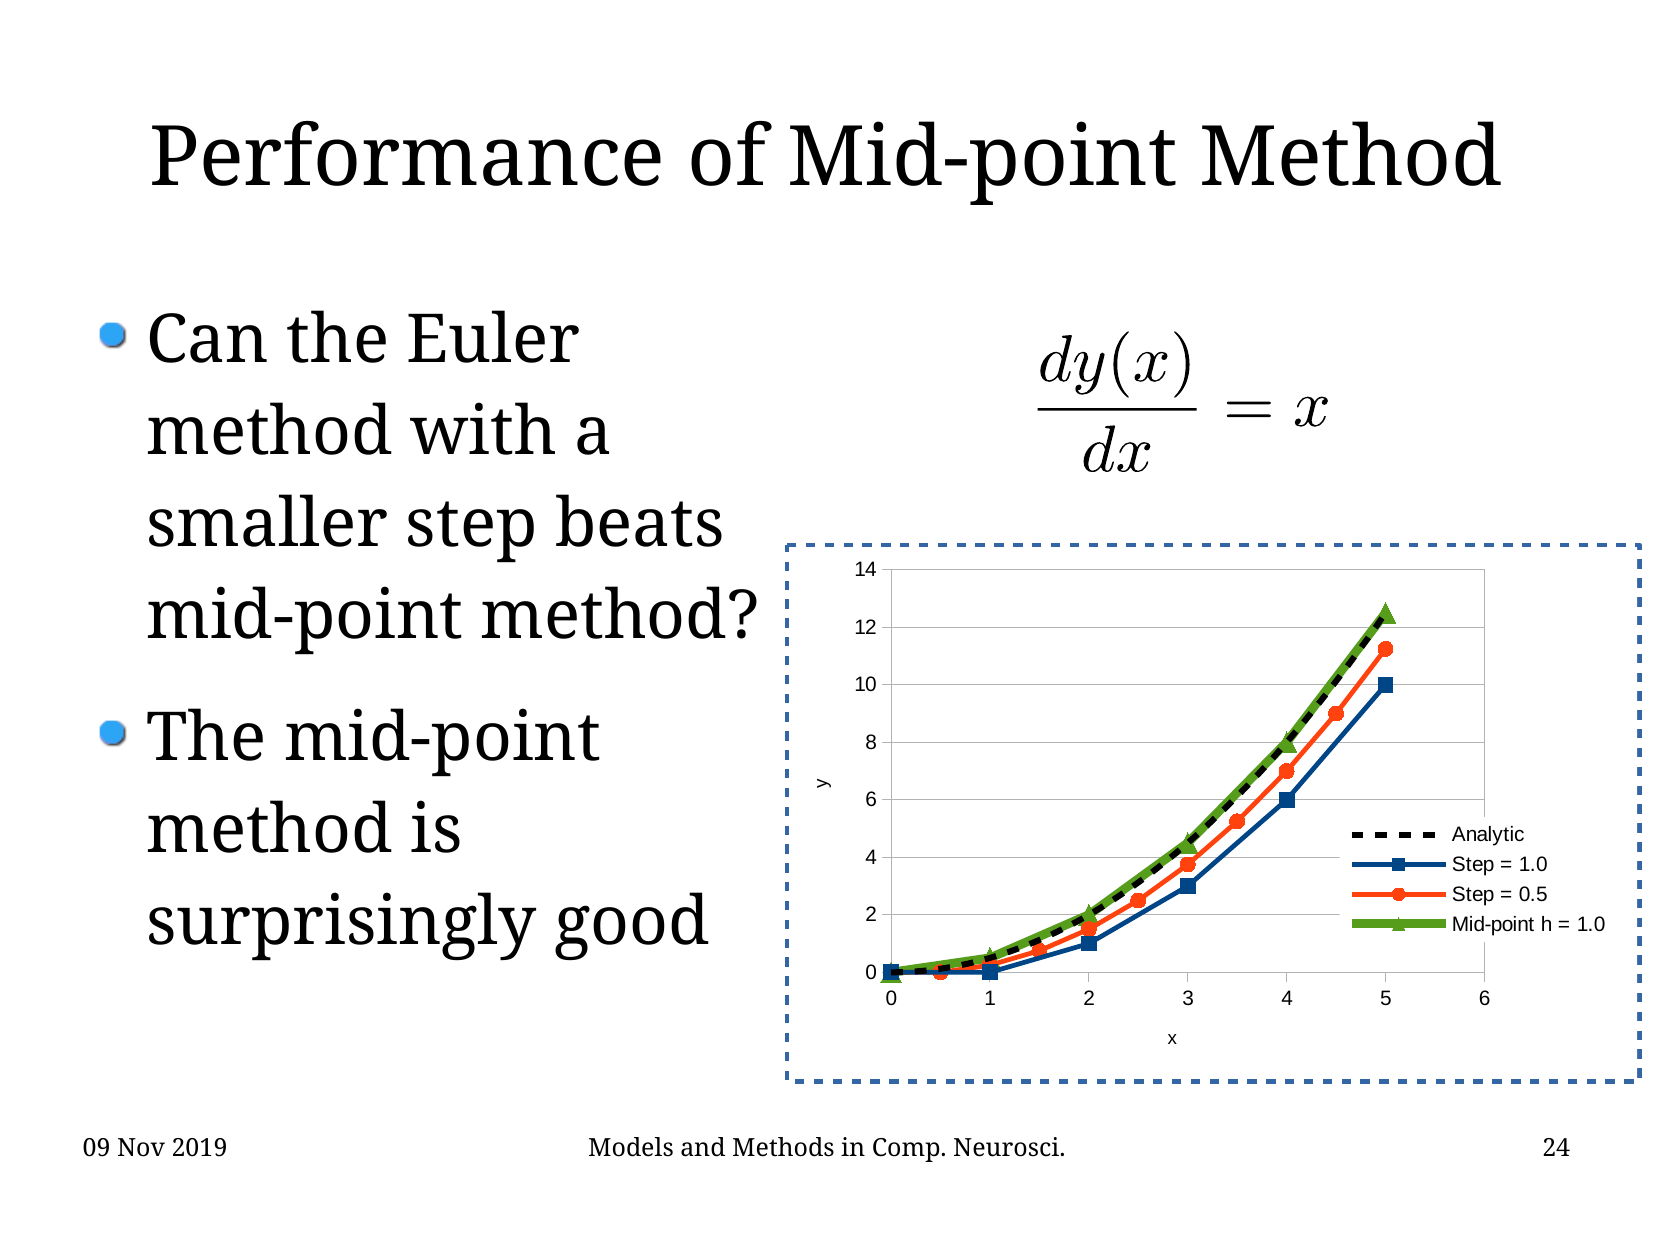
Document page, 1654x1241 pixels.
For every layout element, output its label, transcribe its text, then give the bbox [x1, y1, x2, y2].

list Can the Euler method with a smaller step beats mid-point method? The mid-point method is surprisingly good [82, 290, 761, 1010]
picture [1037, 331, 1331, 472]
chart [789, 547, 1638, 1079]
title Performance of Mid-point Method [82, 49, 1571, 257]
